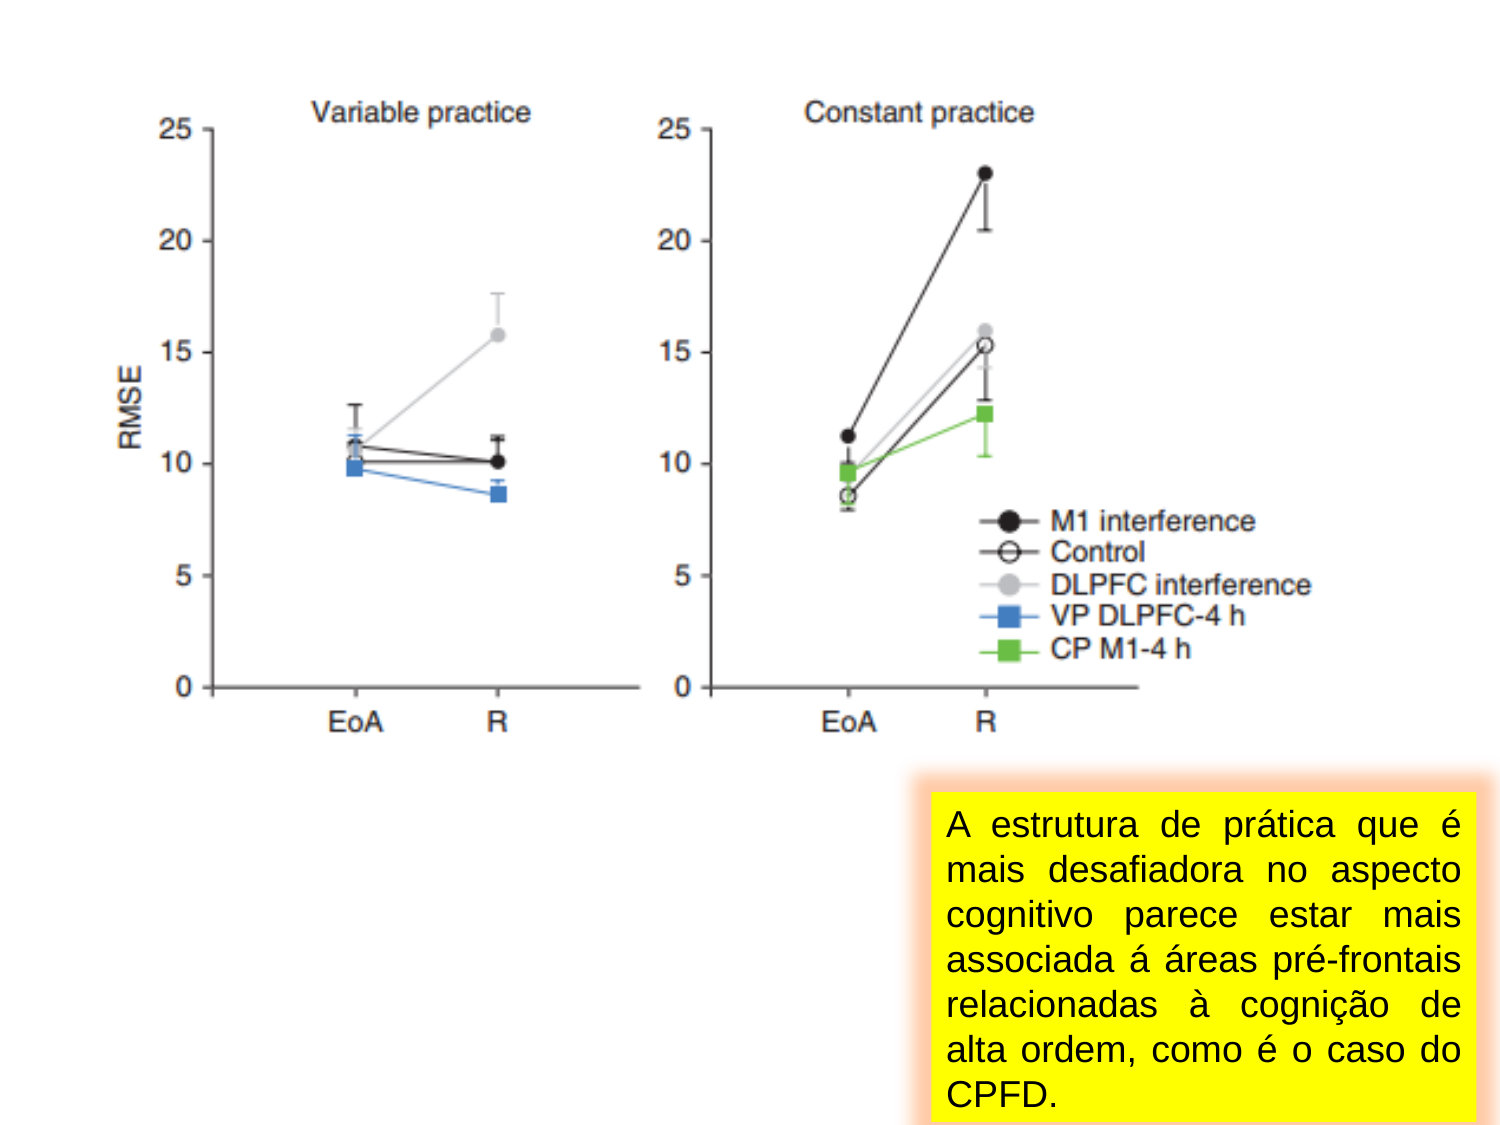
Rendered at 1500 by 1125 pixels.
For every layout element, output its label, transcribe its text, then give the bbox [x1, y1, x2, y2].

picture [26, 7, 1329, 768]
text_box A estrutura de prática que é mais desafiadora no aspecto cognitivo parece estar mais associada á áreas pré-frontais relacionadas à cognição de alta ordem, como é o caso do CPFD. [931, 792, 1477, 1122]
